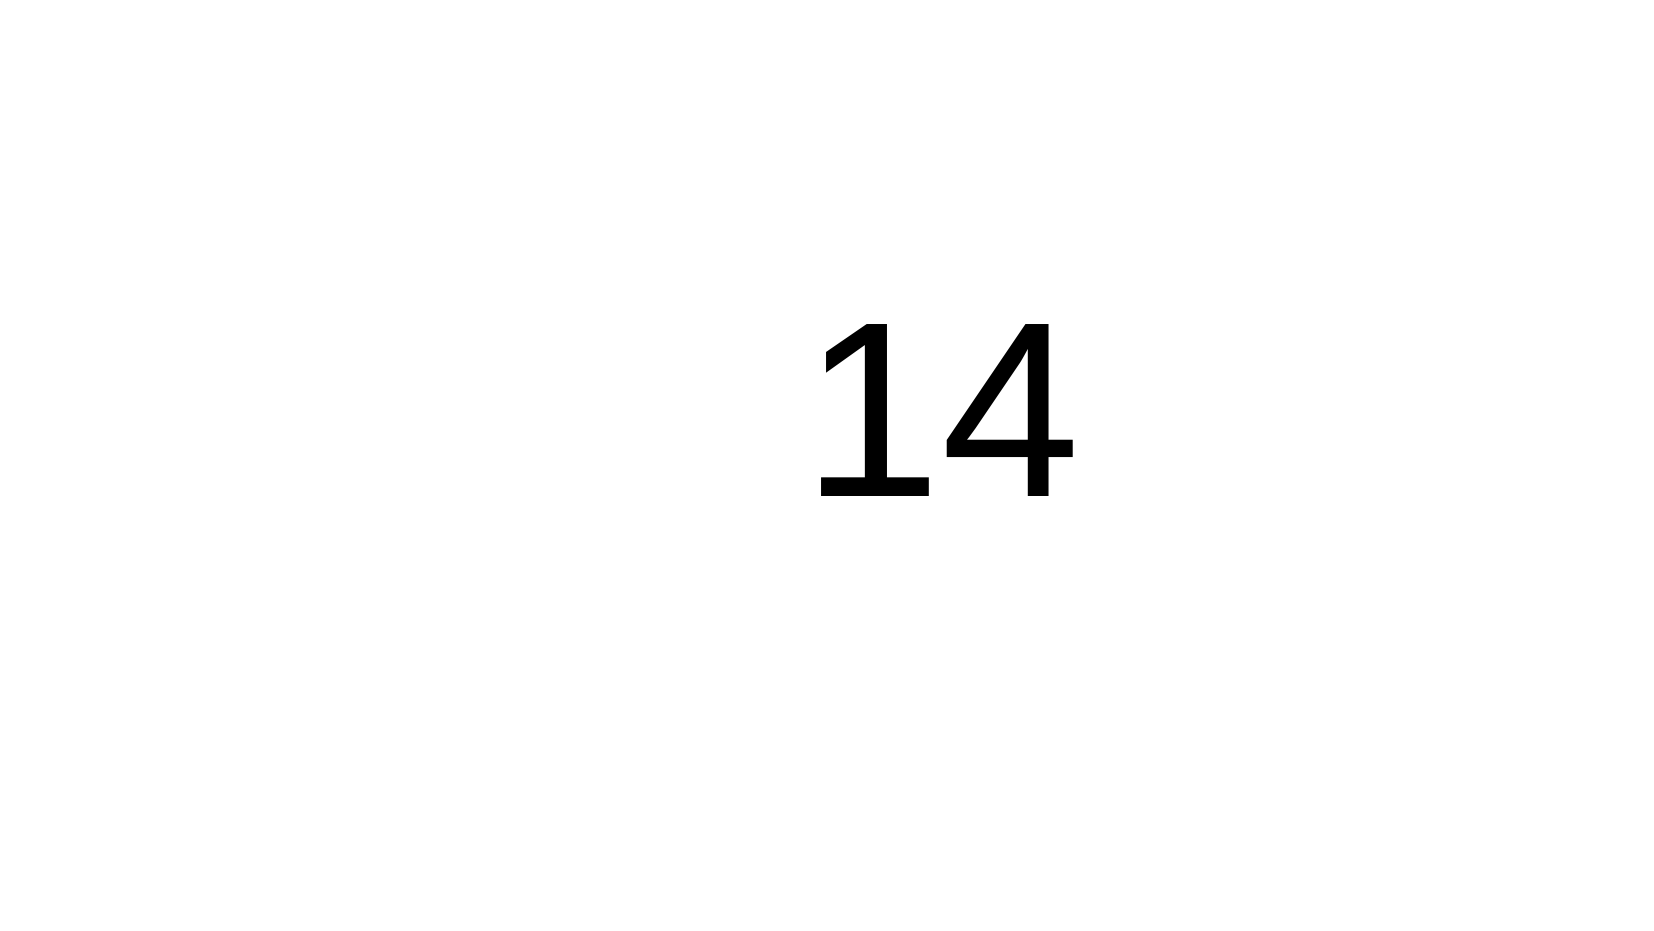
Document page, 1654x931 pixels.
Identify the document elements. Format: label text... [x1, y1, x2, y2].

title 14 [474, 250, 1409, 571]
